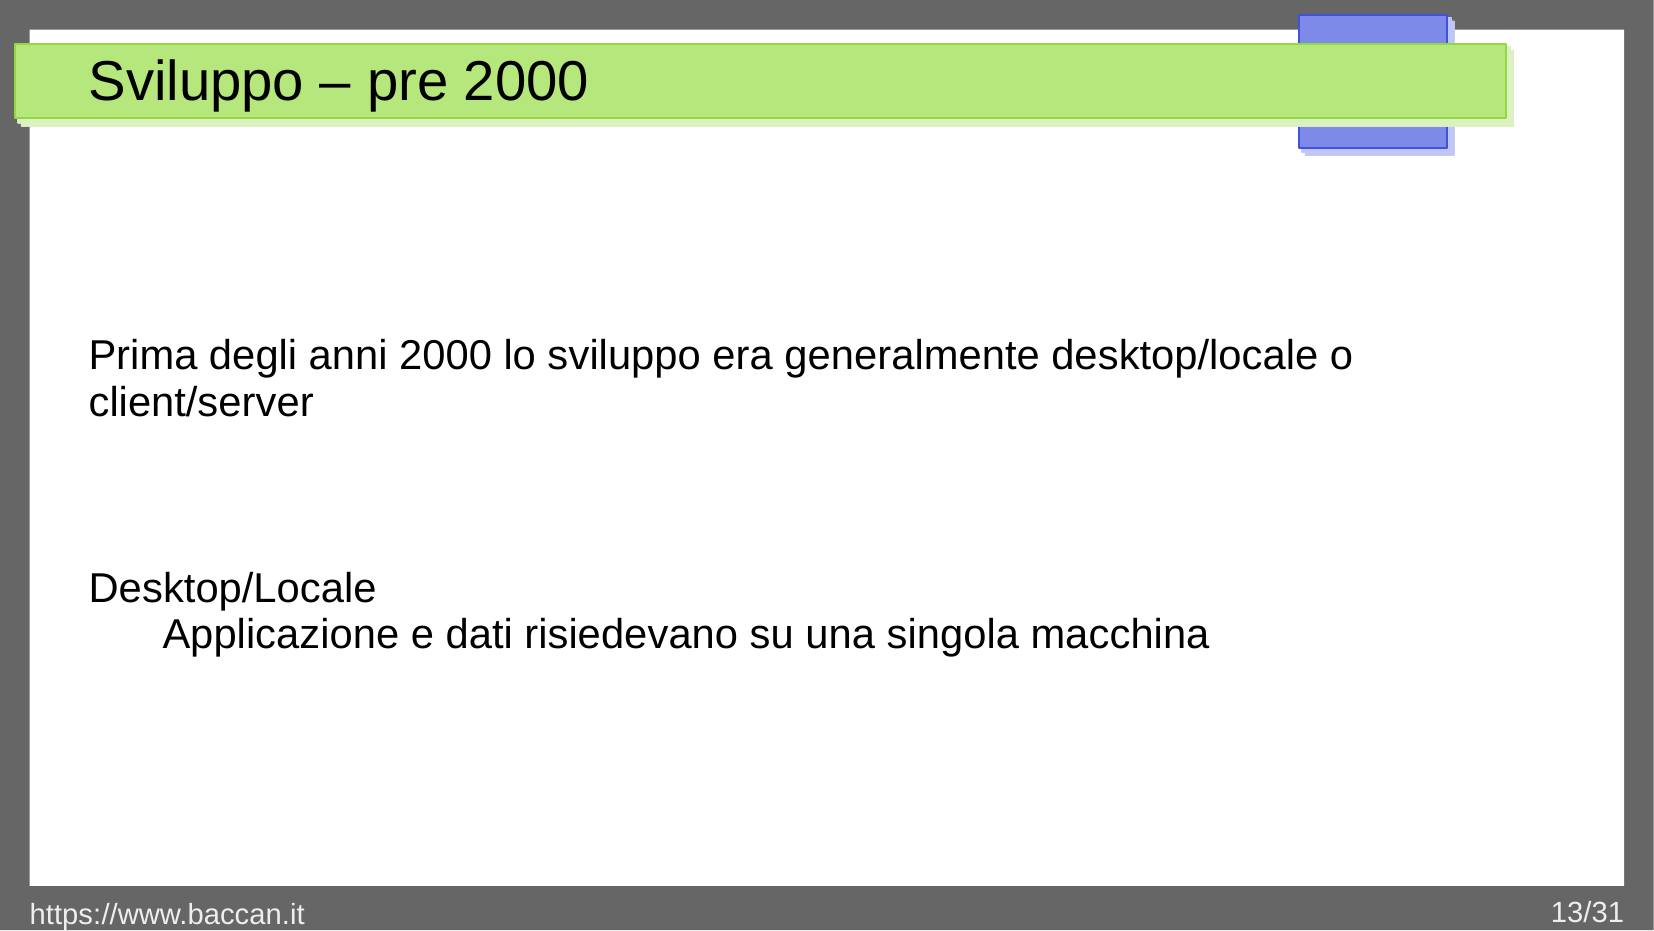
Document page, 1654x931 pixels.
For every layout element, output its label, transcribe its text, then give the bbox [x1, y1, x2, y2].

title Sviluppo – pre 2000 [88, 44, 1506, 119]
text_box Prima degli anni 2000 lo sviluppo era generalmente desktop/locale o client/server Desktop/Locale Applicazione e dati risiedevano su una singola macchina [88, 169, 1565, 821]
